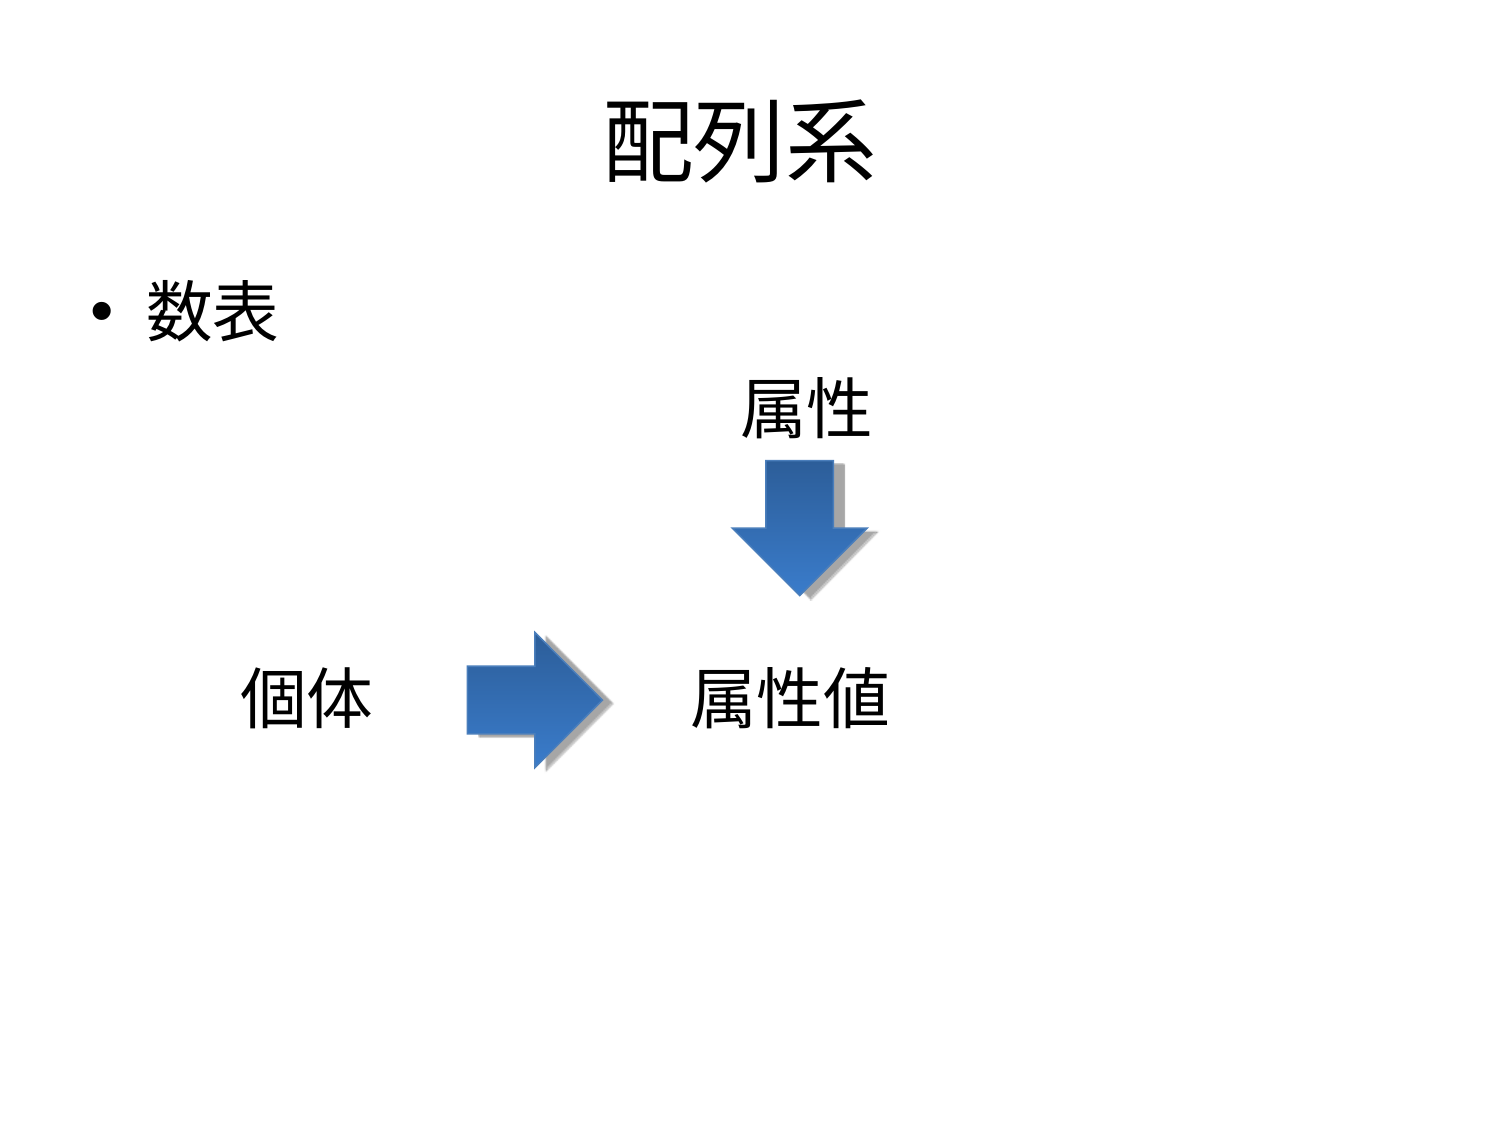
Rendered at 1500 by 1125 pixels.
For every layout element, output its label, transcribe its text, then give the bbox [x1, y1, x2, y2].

text_box [467, 632, 603, 768]
title 配列系 [75, 45, 1426, 233]
text_box [732, 460, 868, 596]
list 数表 属性 個体 属性値 [75, 262, 1426, 1006]
